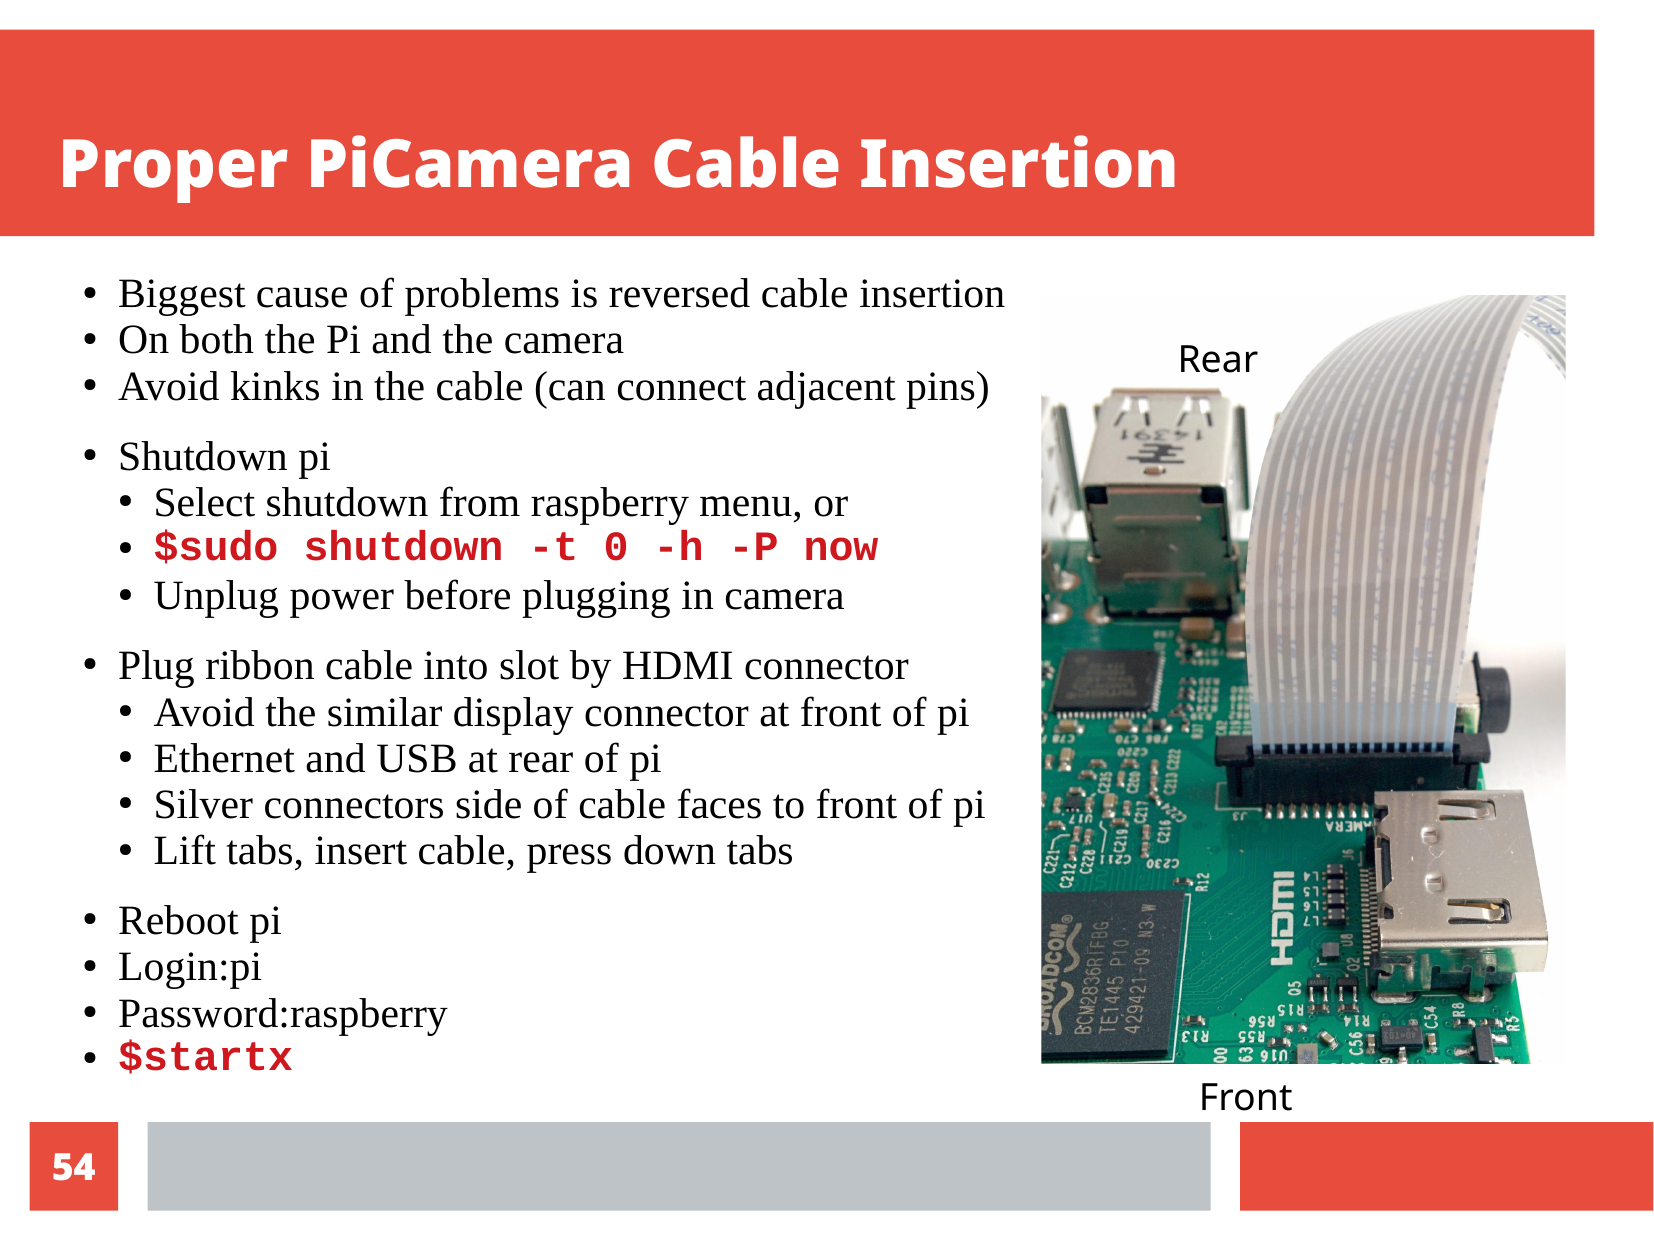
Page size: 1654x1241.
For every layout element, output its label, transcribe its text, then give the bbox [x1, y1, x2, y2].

text_box Biggest cause of problems is reversed cable insertion On both the Pi and the camera Avoid kinks in the cable (can connect adjacent pins) Shutdown pi Select shutdown from raspberry menu, or $sudo shutdown -t 0 -h -P now Unplug power before plugging in camera Plug ribbon cable into slot by HDMI connector Avoid the similar display connector at front of pi Ethernet and USB at rear of pi Silver connectors side of cable faces to front of pi Lift tabs, insert cable, press down tabs Reboot pi Login:pi Password:raspberry $startx [67, 263, 1032, 1153]
picture [1041, 295, 1566, 1064]
text_box Front [1184, 1063, 1298, 1126]
title Proper PiCamera Cable Insertion [59, 59, 1595, 207]
text_box Rear [1162, 324, 1264, 387]
